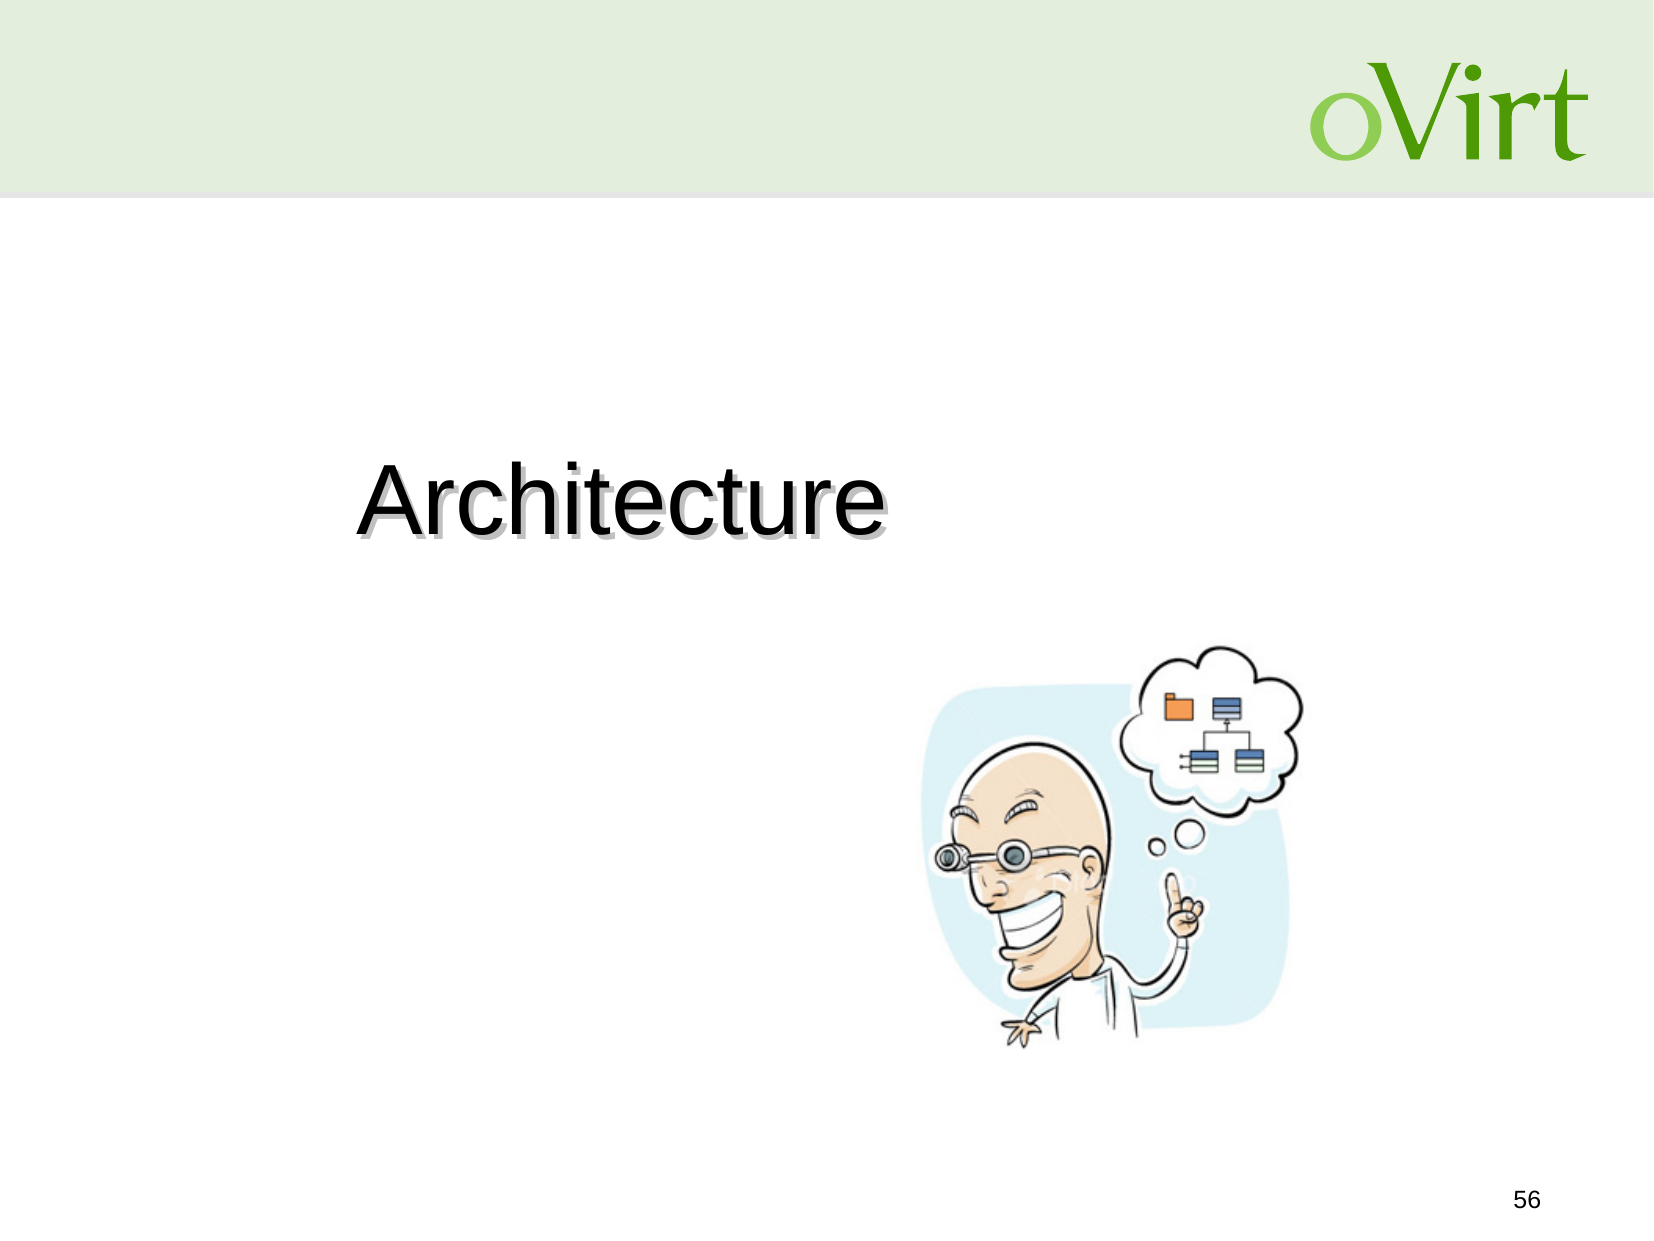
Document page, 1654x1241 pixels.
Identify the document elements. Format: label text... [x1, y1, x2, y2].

subtitle Architecture [195, 300, 1051, 701]
picture [915, 632, 1313, 1051]
